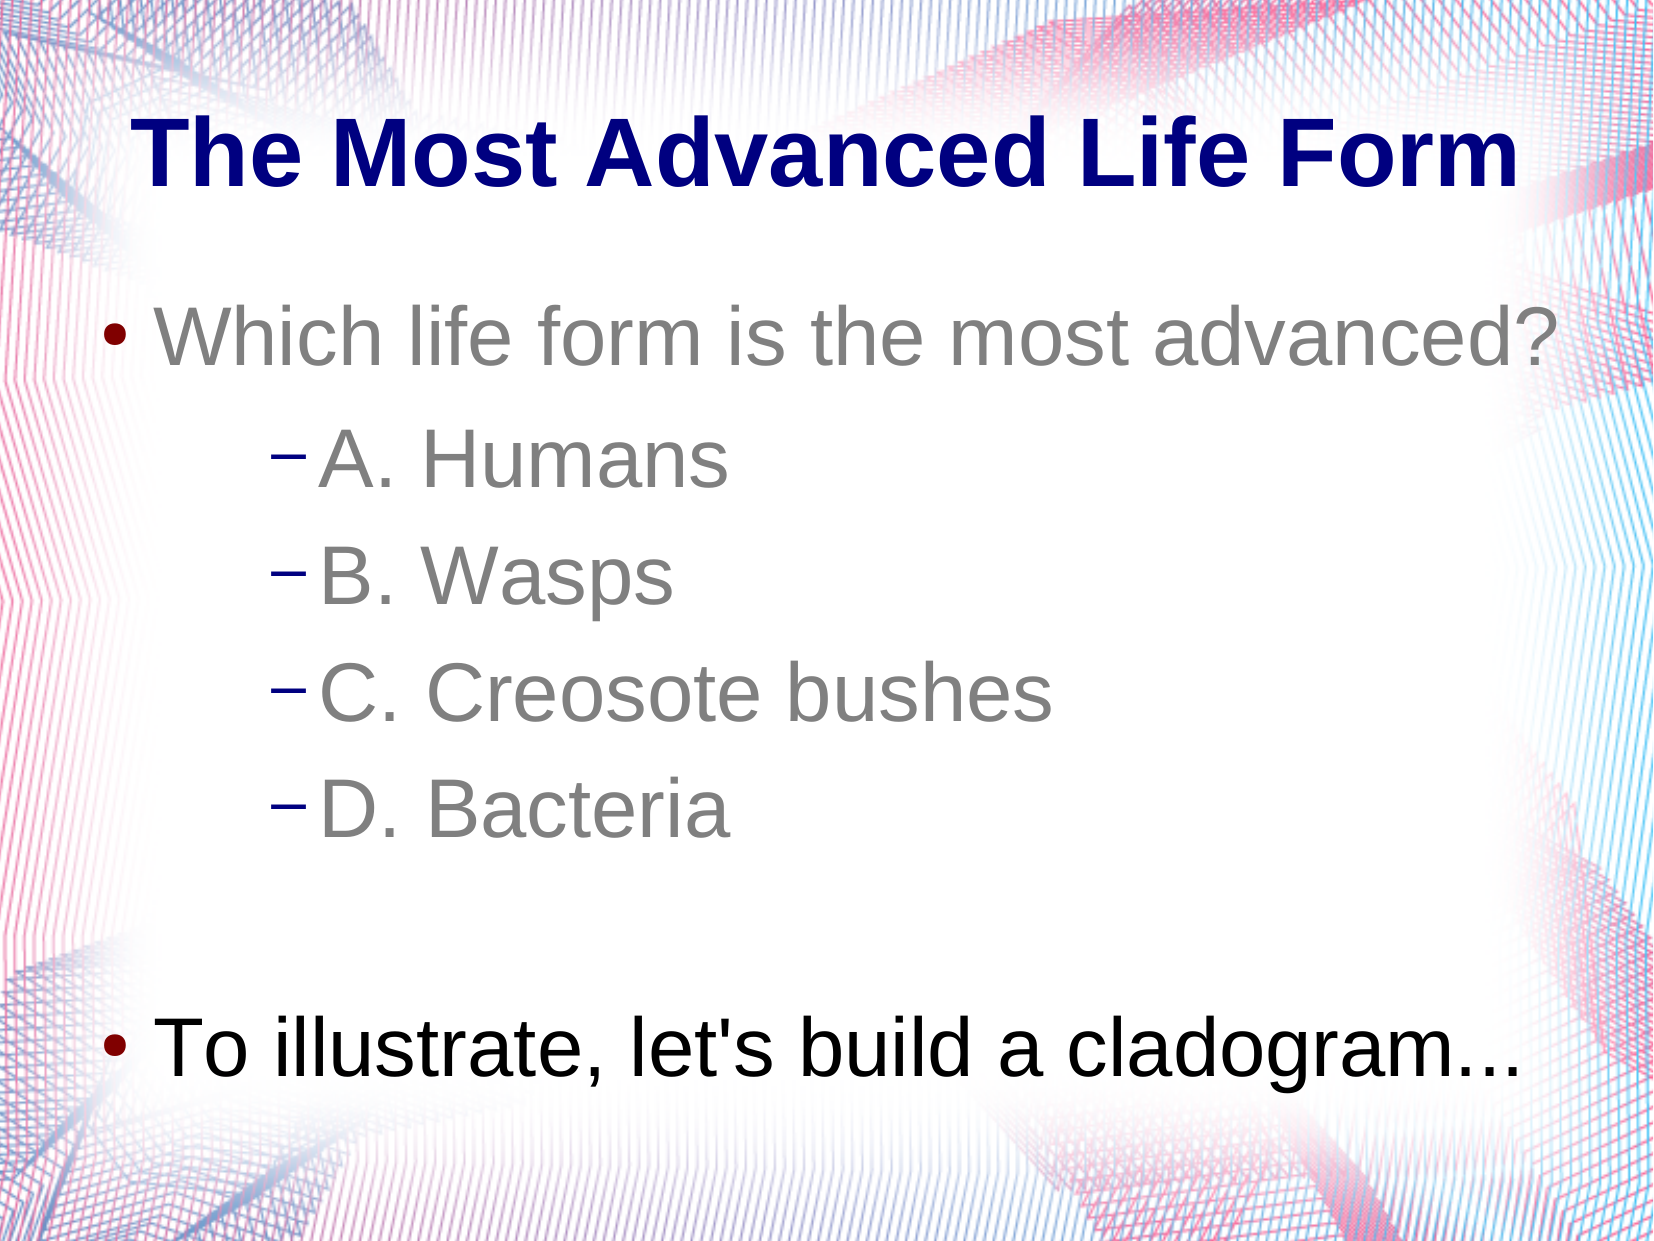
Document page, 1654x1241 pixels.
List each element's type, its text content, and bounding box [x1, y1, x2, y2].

title The Most Advanced Life Form [82, 49, 1571, 257]
list Which life form is the most advanced? A. Humans B. Wasps C. Creosote bushes D. Bacteria To illustrate, let's build a cladogram... [82, 290, 1571, 1109]
picture [0, 0, 1654, 1241]
